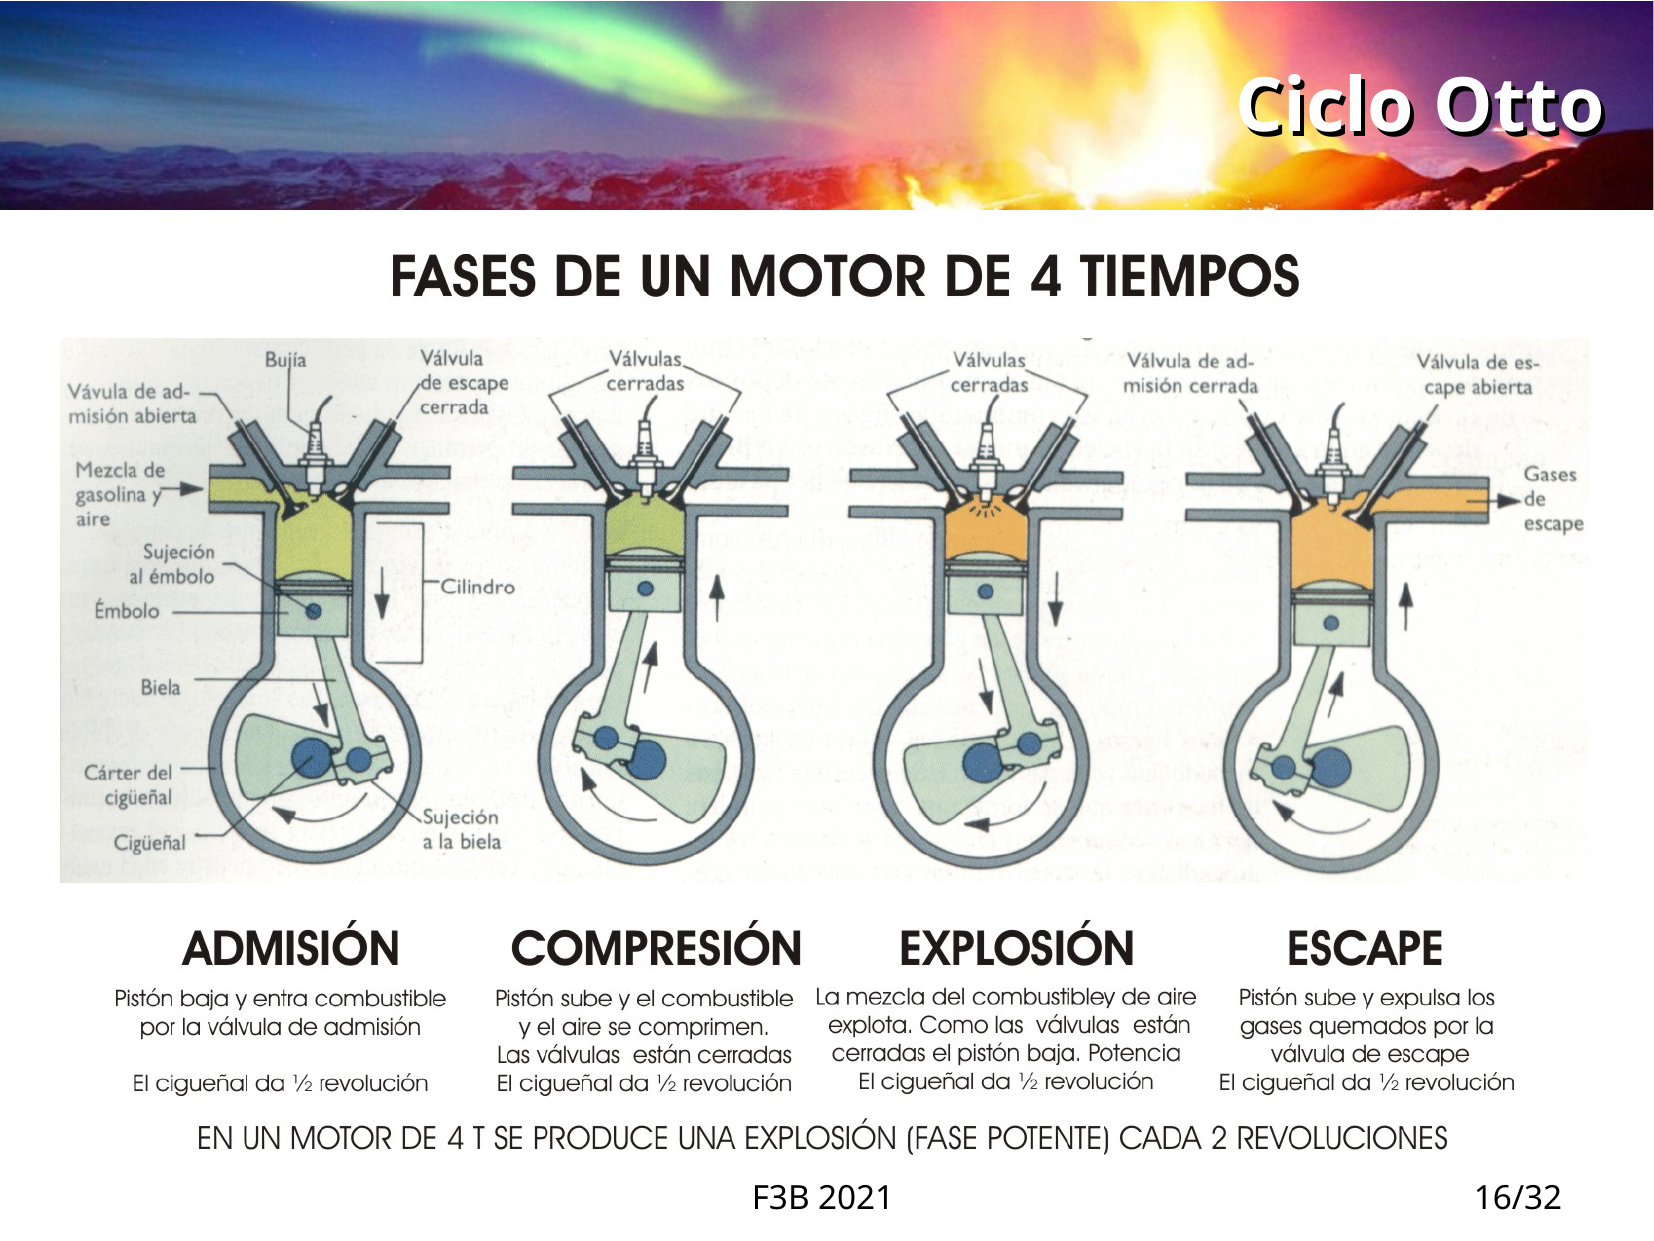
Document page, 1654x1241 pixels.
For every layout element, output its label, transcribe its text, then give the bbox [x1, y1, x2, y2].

picture [60, 254, 1590, 1156]
title Ciclo Otto [45, 15, 1606, 191]
picture [0, 1, 1654, 210]
